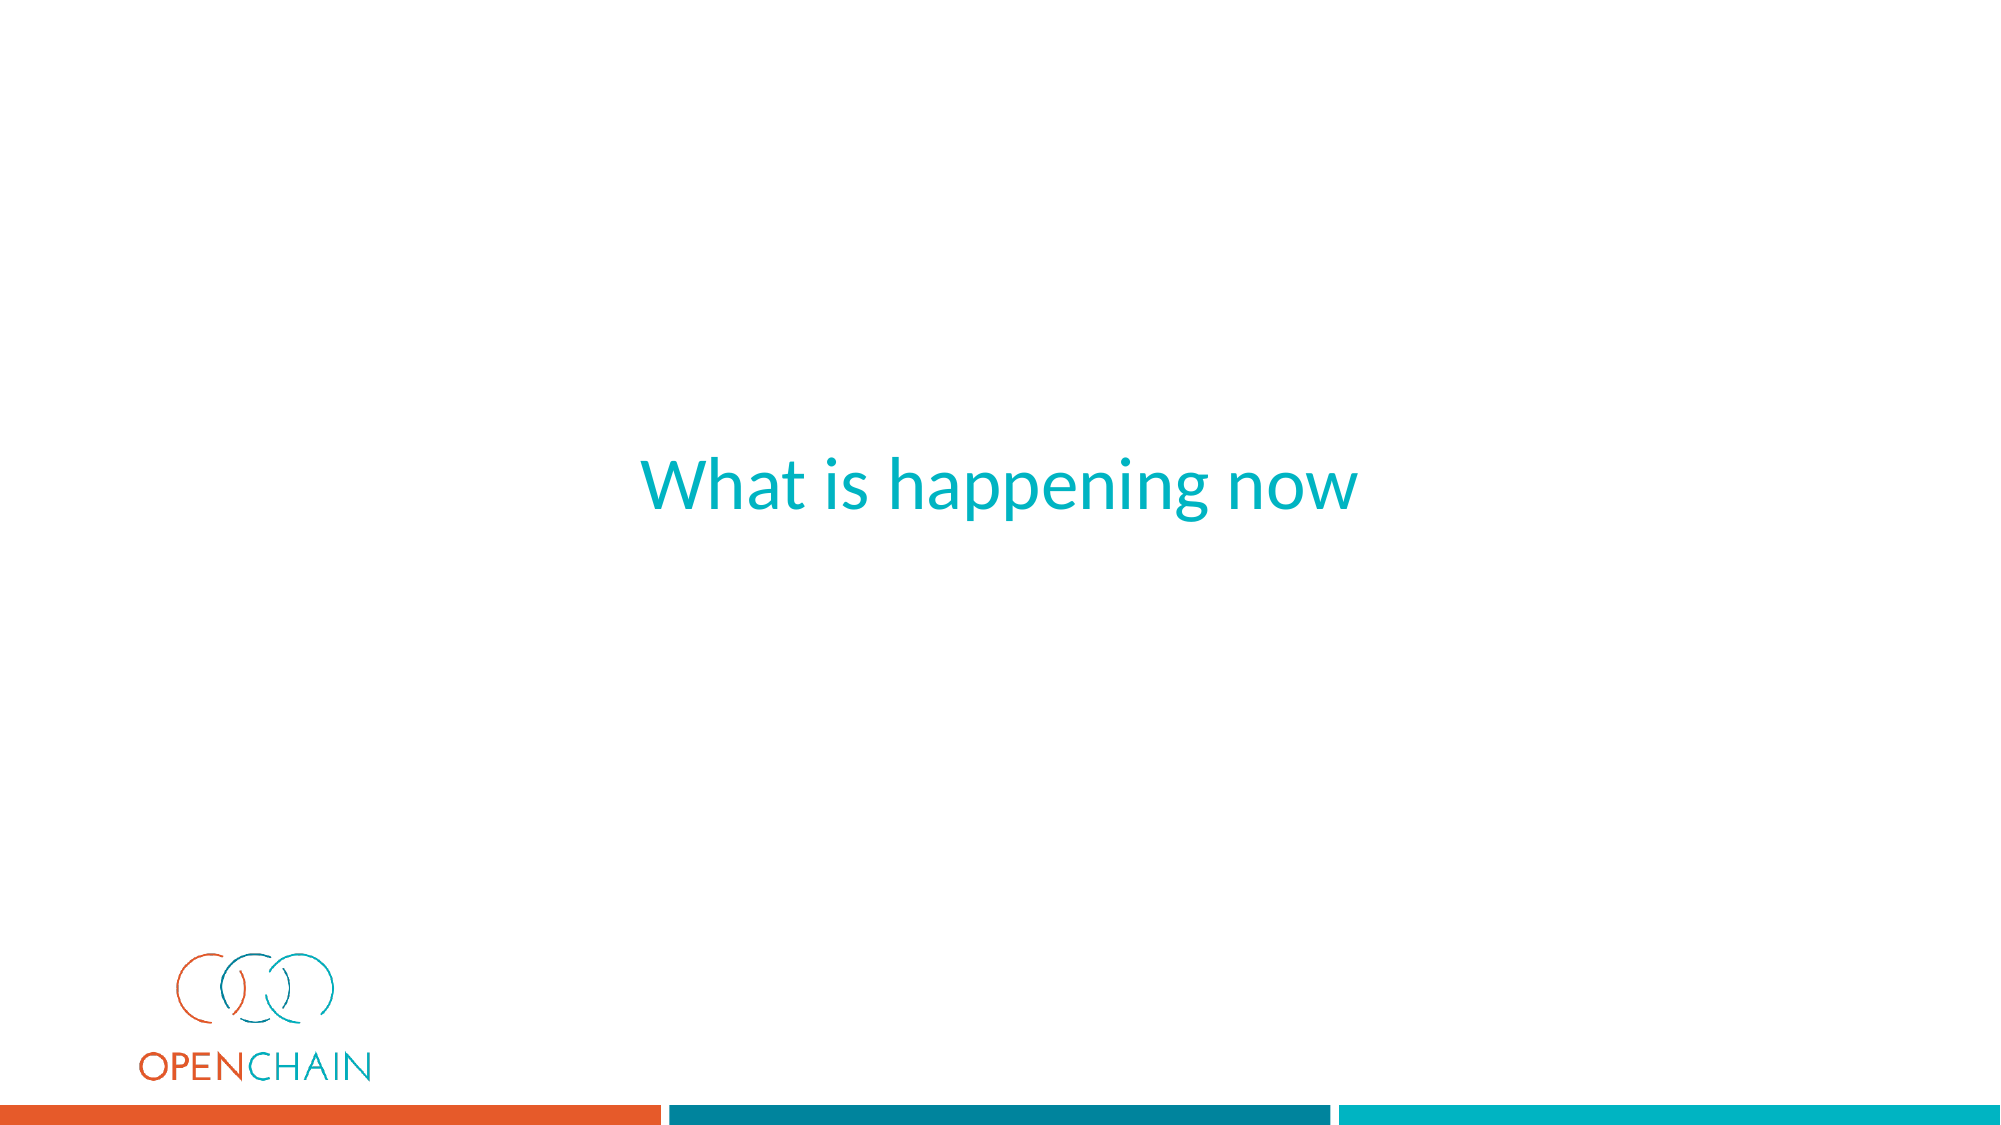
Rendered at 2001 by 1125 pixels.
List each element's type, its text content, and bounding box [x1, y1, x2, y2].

picture [137, 951, 372, 1082]
title What is happening now [137, 376, 1863, 594]
